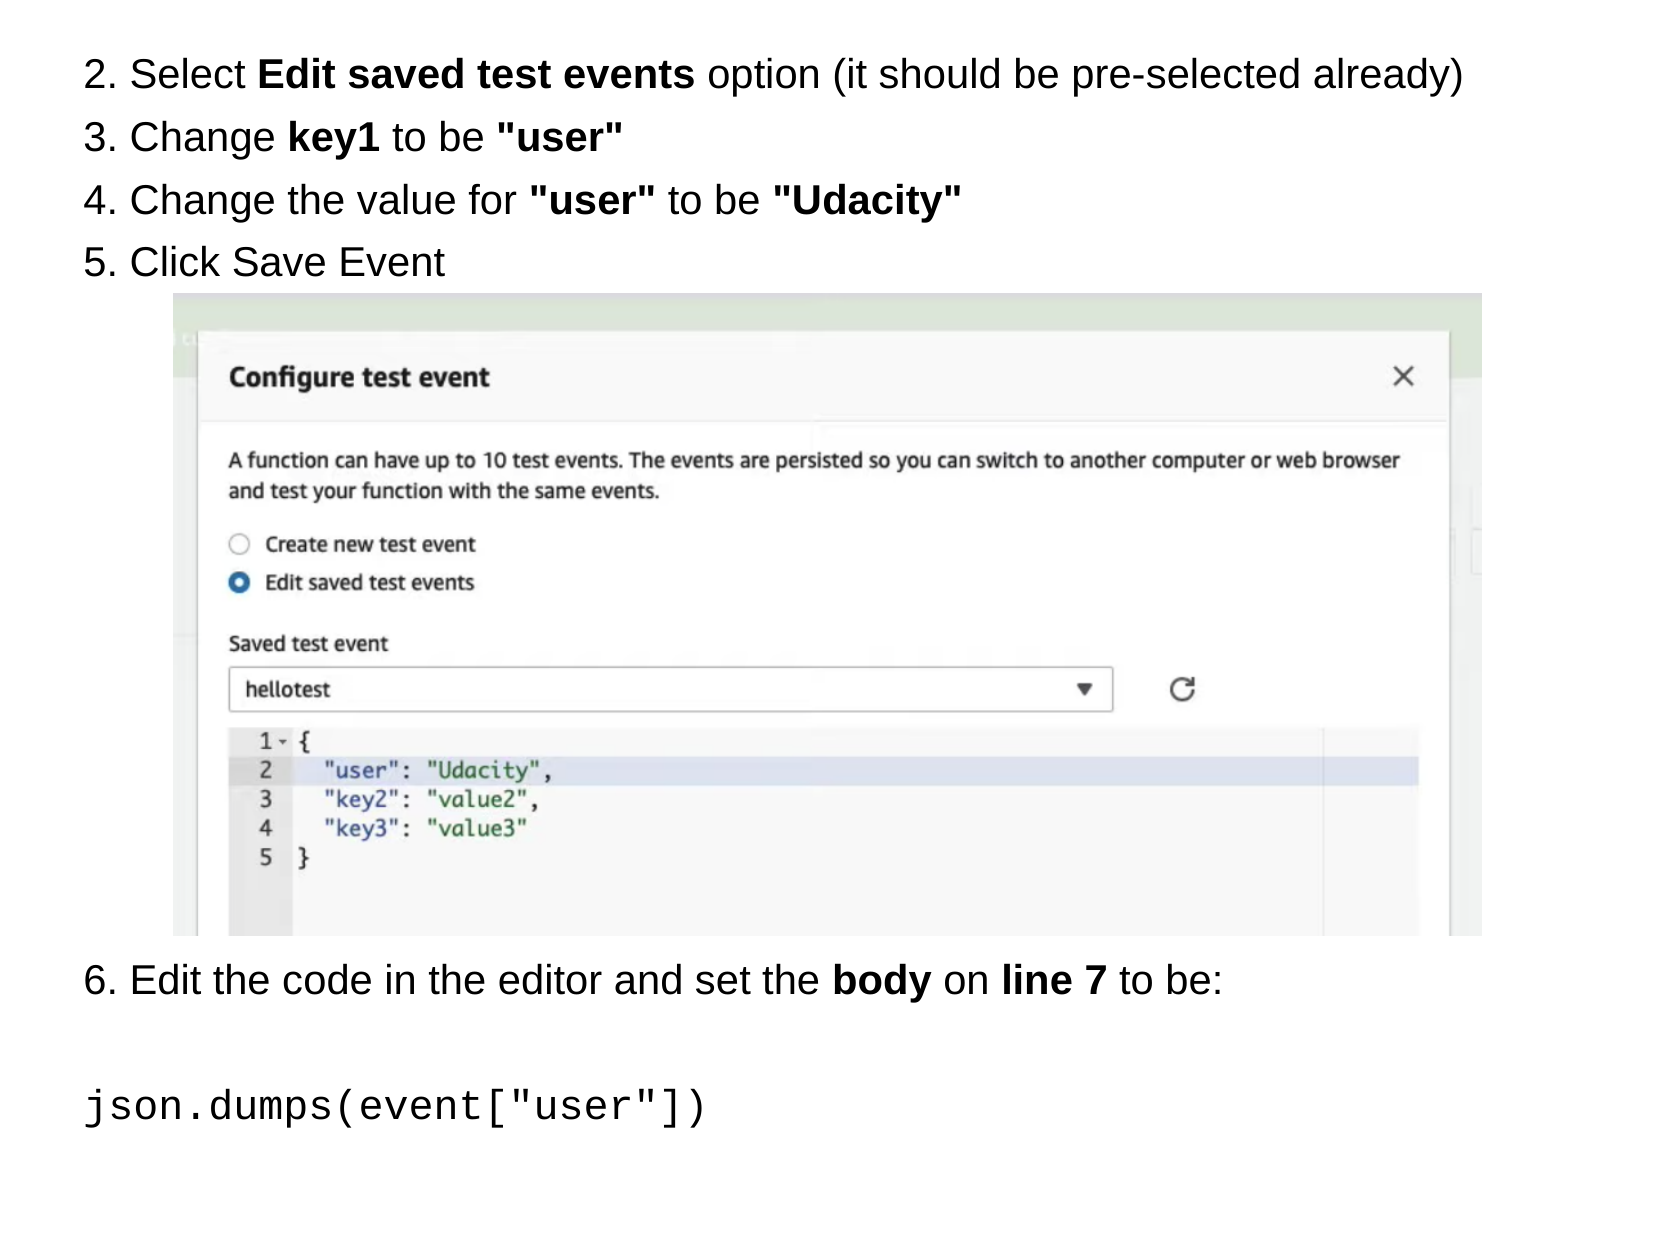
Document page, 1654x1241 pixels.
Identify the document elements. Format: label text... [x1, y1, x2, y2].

text_box 6. Edit the code in the editor and set the body on line 7 to be: json.dumps(event["user"]) [83, 952, 1572, 1096]
list 2. Select Edit saved test events option (it should be pre-selected already) 3. Change key1 to be "user" 4. Change the value for "user" to be "Udacity" 5. Click Save Event [83, 47, 1572, 316]
picture [173, 293, 1482, 936]
